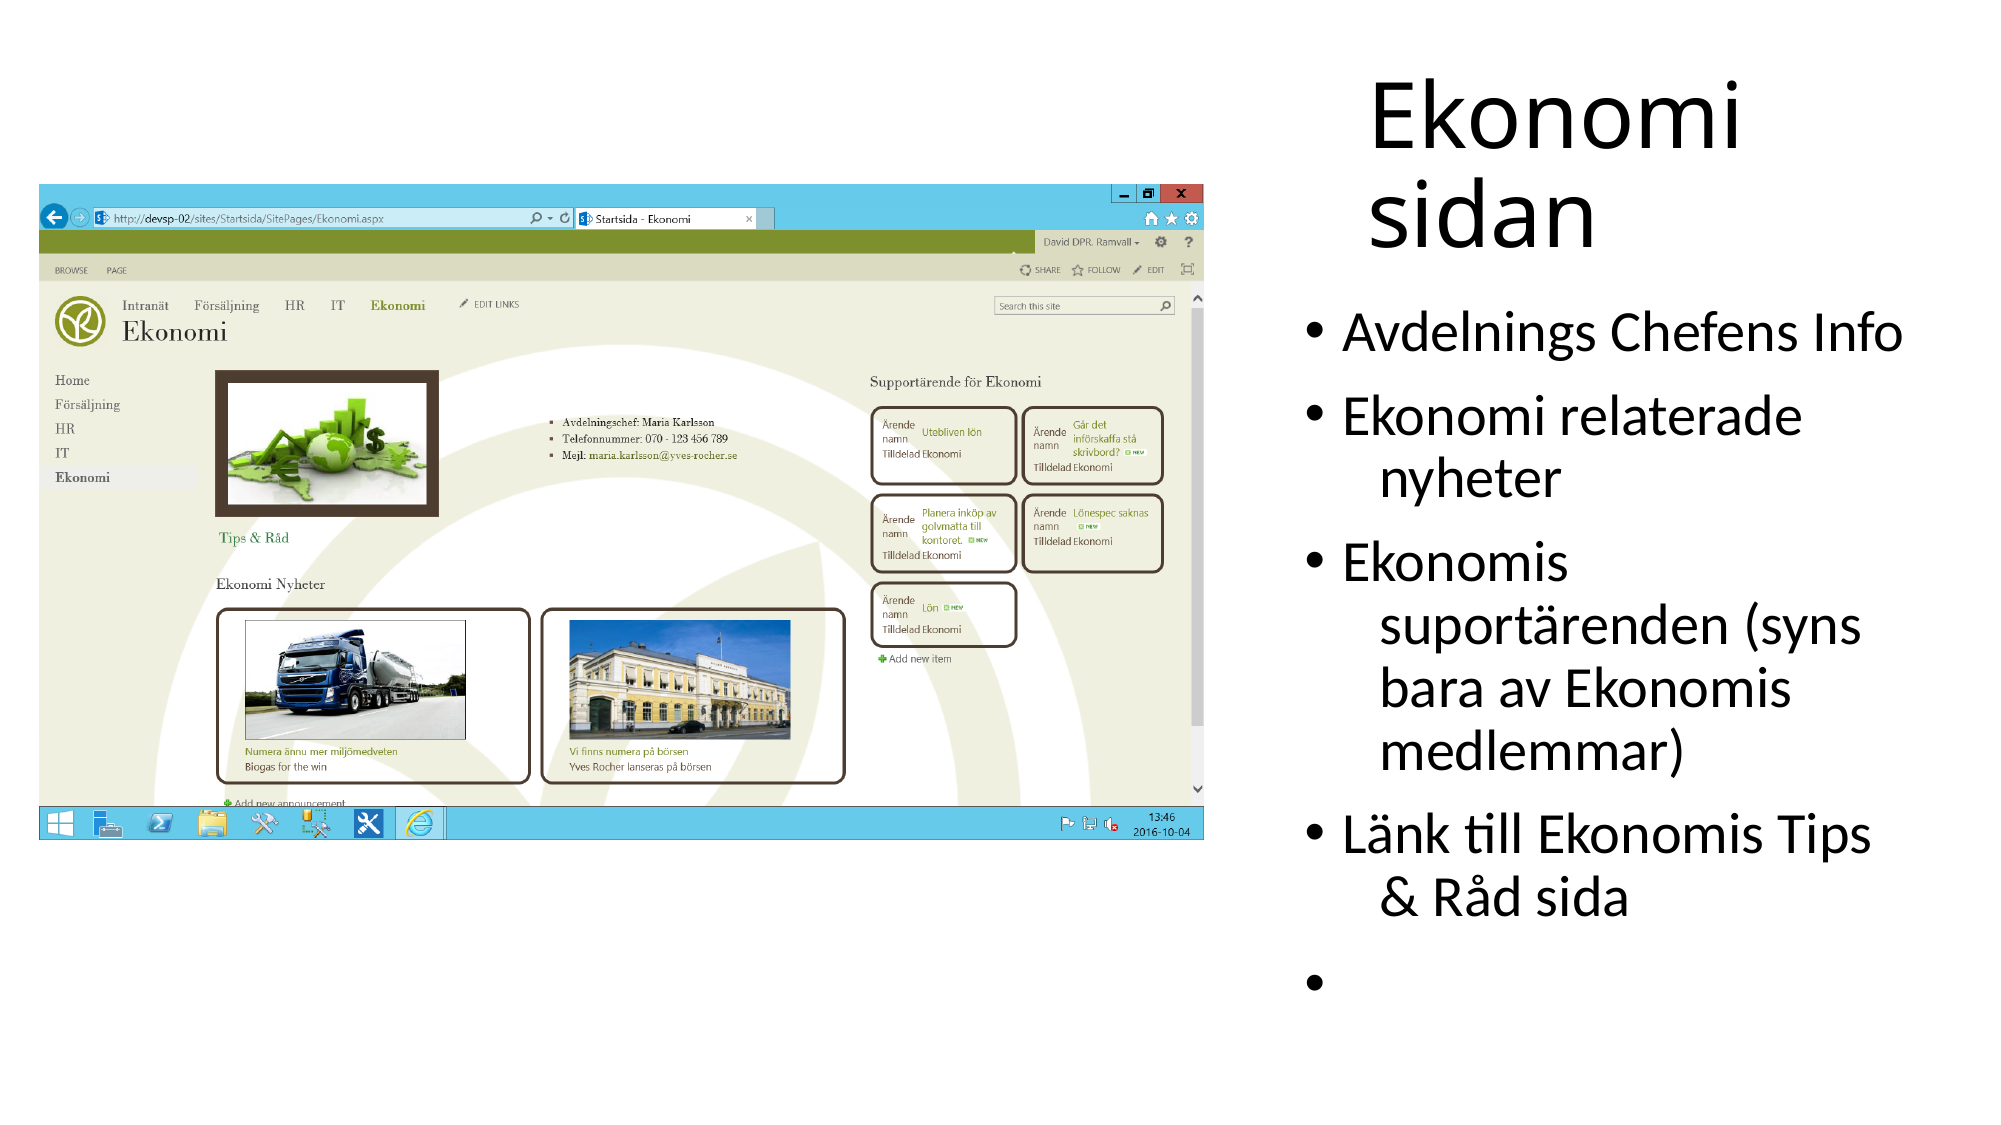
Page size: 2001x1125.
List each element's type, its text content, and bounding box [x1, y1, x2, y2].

picture [39, 184, 1204, 840]
list Avdelnings Chefens Info Ekonomi relaterade nyheter Ekonomis suportärenden (syns bara av Ekonomis medlemmar) Länk till Ekonomis Tips & Råd sida [1289, 293, 1934, 1069]
title Ekonomi sidan [1352, 59, 1863, 278]
